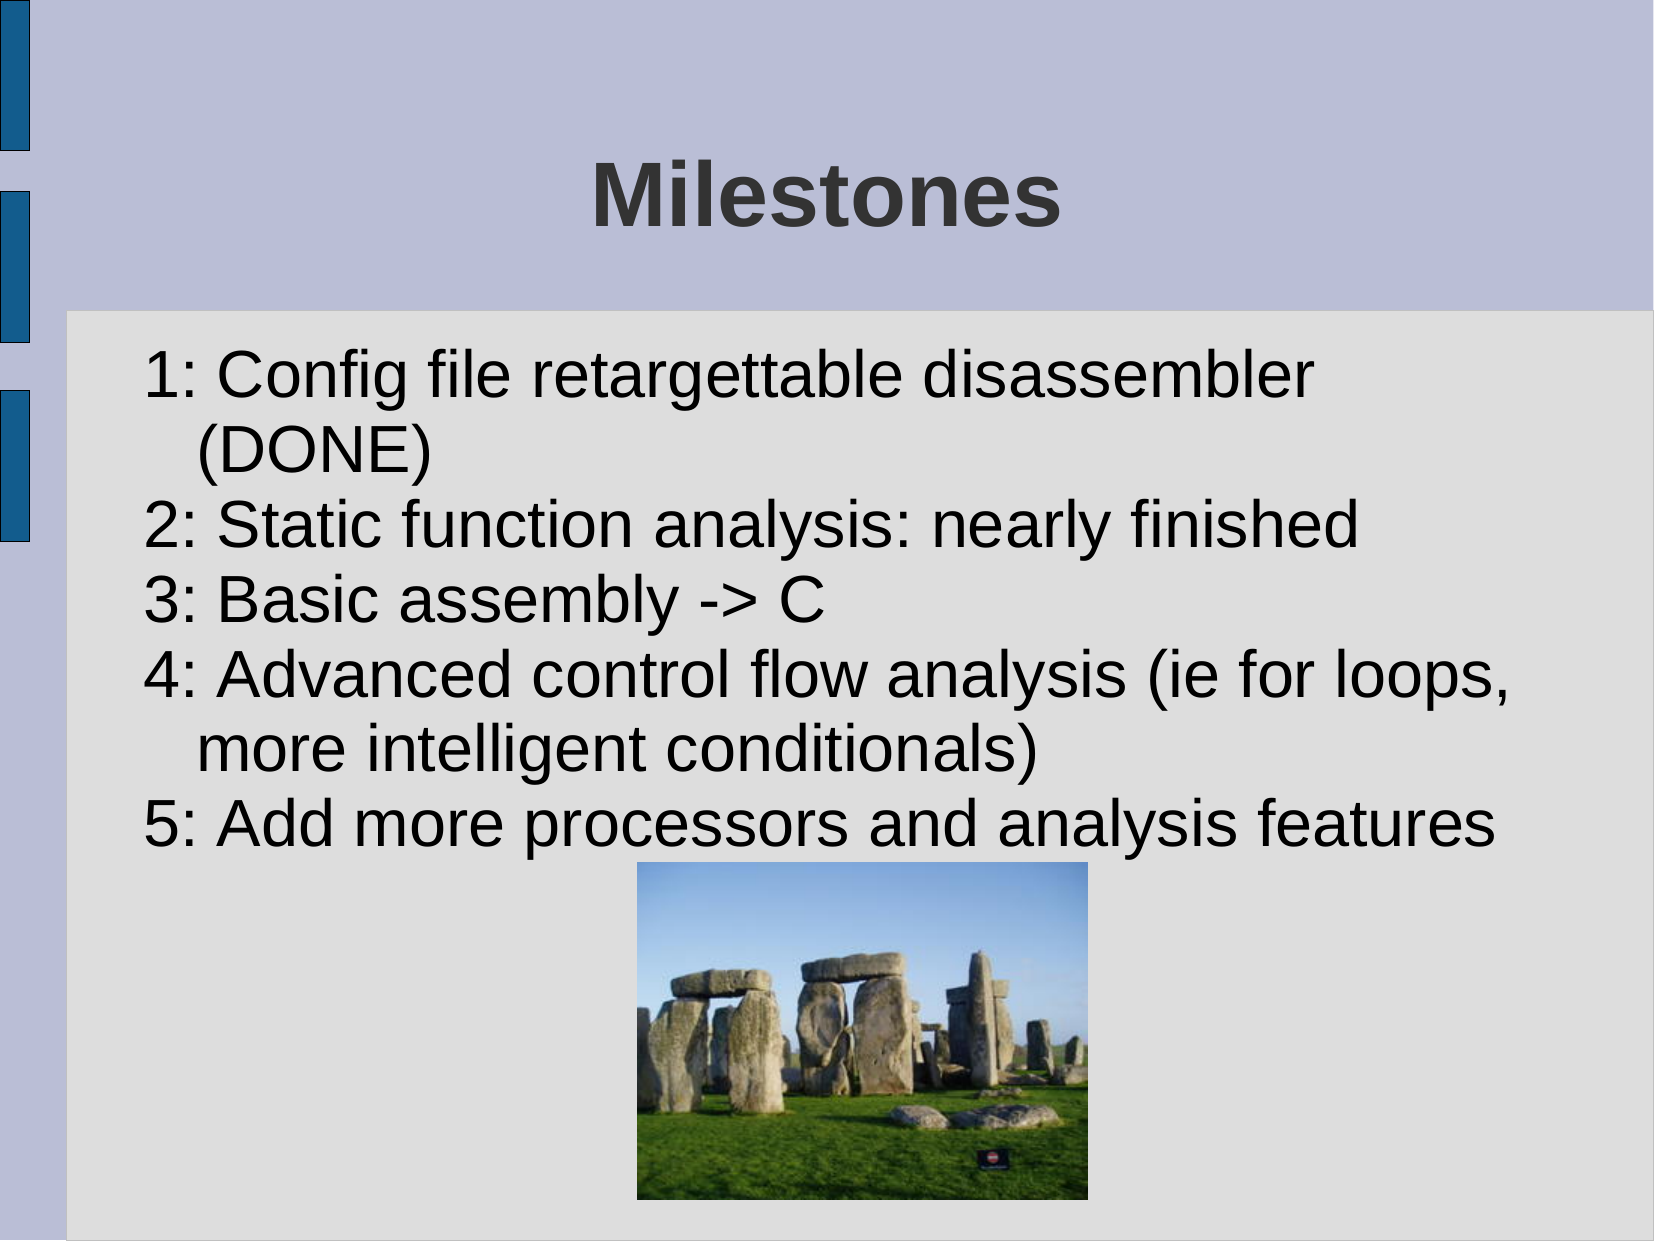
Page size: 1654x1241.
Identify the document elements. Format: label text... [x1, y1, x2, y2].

list 1: Config file retargettable disassembler (DONE) 2: Static function analysis: nearly finished 3: Basic assembly -> C 4: Advanced control flow analysis (ie for loops, more intelligent conditionals) 5: Add more processors and analysis features [125, 337, 1538, 1105]
picture [637, 862, 1088, 1201]
title Milestones [121, 98, 1534, 291]
